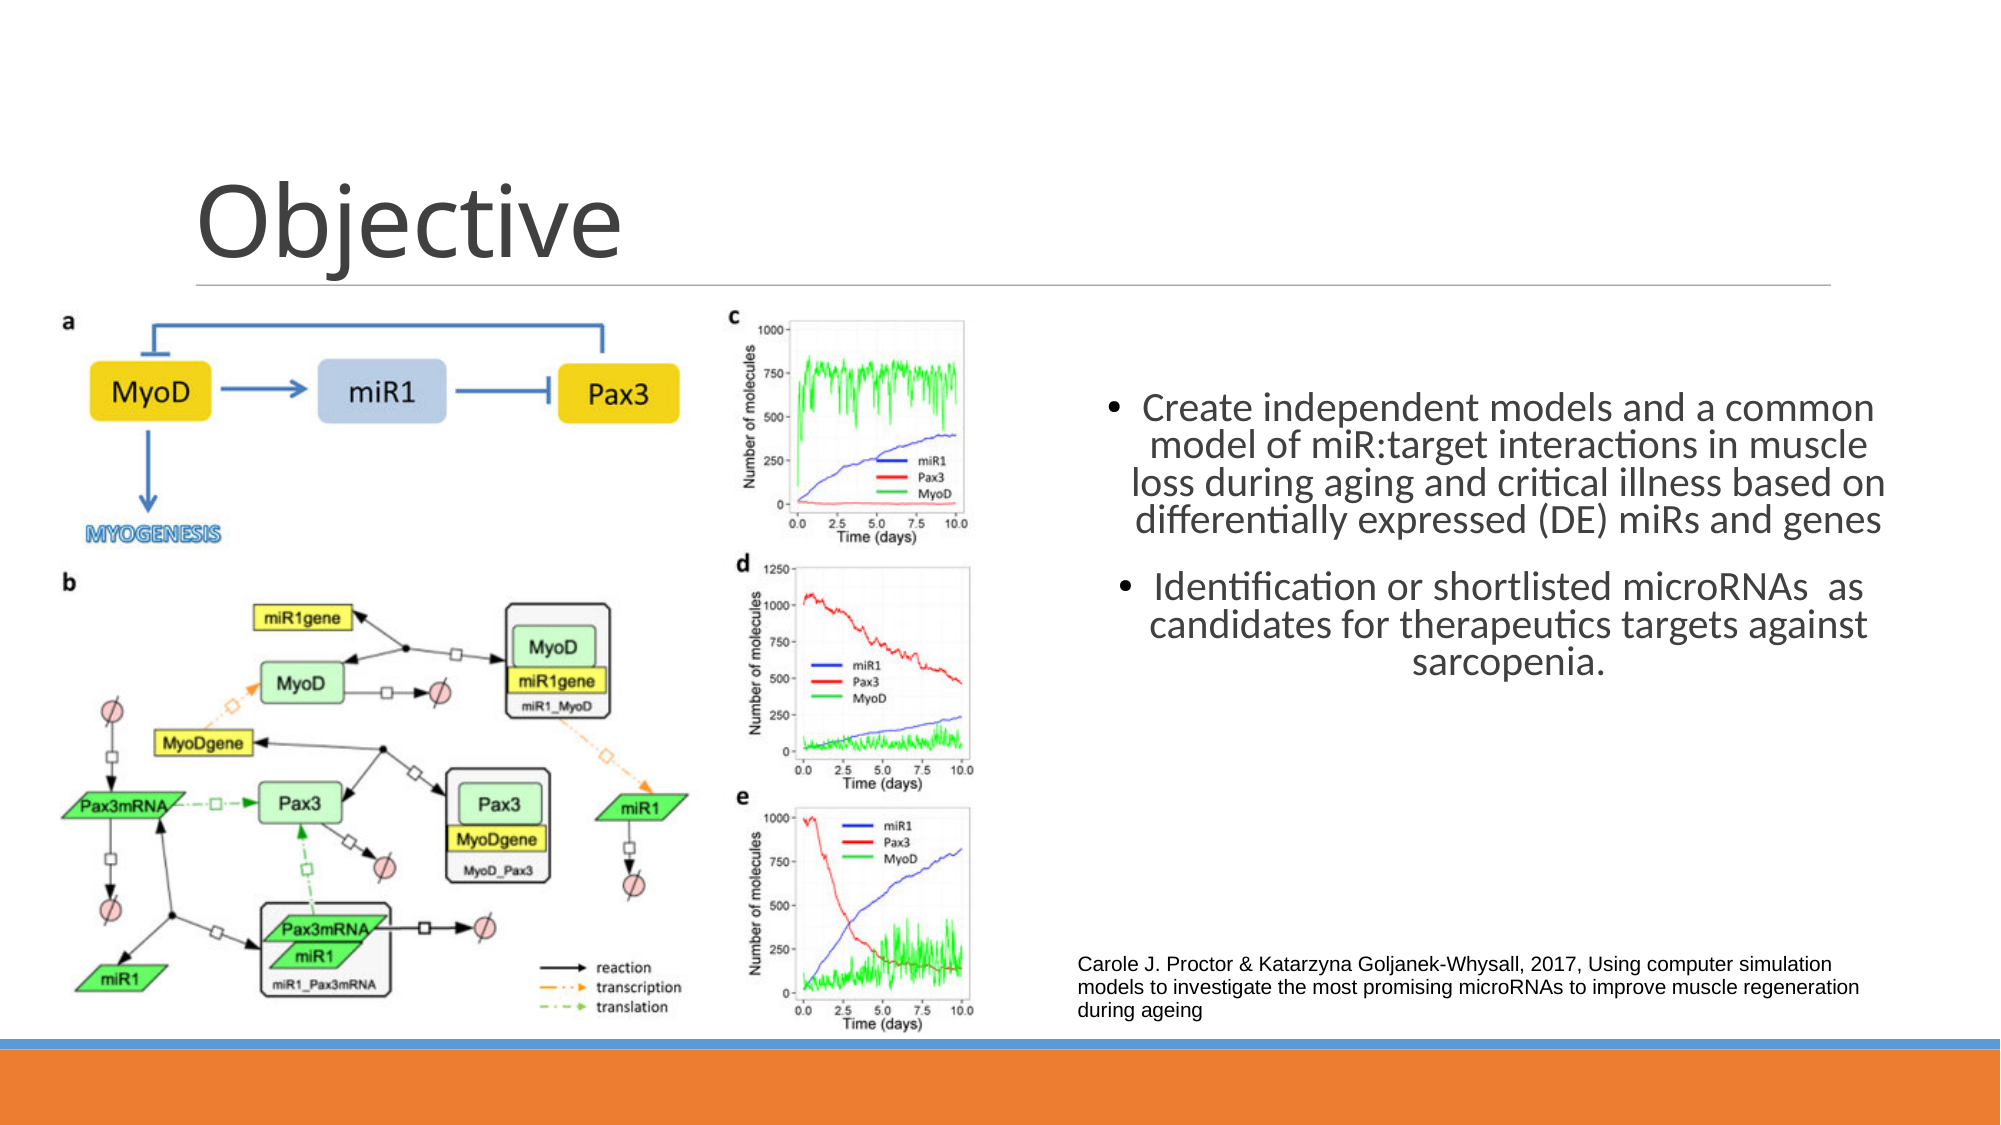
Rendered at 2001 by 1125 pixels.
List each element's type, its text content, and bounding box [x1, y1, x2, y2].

title Objective [180, 47, 1830, 285]
text_box Create independent models and a common model of miR:target interactions in muscle loss during aging and critical illness based on differentially expressed (DE) miRs and genes Identification or shortlisted microRNAs as candidates for therapeutics targets against sarcopenia. [1062, 383, 1920, 864]
text_box Carole J. Proctor & Katarzyna Goljanek-Whysall, 2017, Using computer simulation models to investigate the most promising microRNAs to improve muscle regeneration during ageing [1062, 944, 1890, 1030]
picture [59, 309, 975, 1034]
